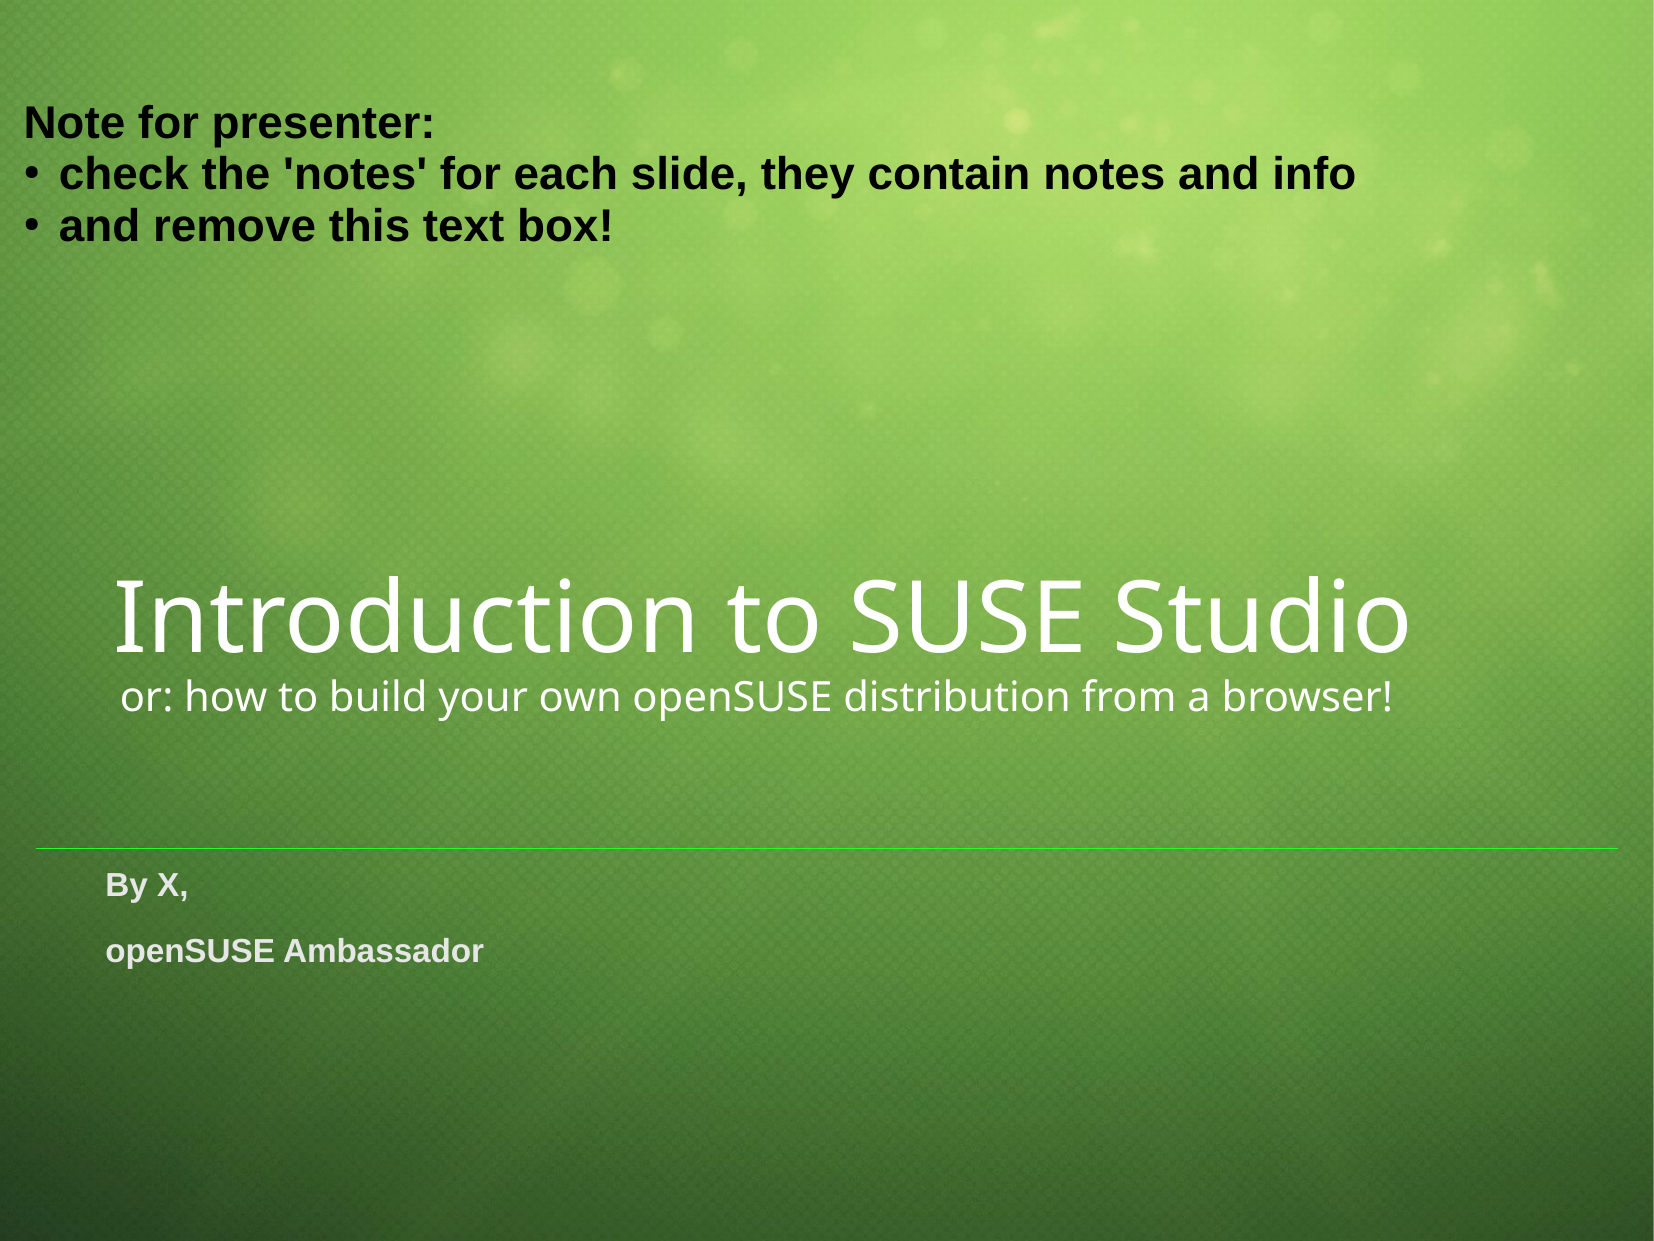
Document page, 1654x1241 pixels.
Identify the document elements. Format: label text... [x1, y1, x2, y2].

text_box or: how to build your own openSUSE distribution from a browser! [119, 657, 1575, 724]
list By X, openSUSE Ambassador [105, 866, 838, 1241]
picture [0, 0, 1654, 1241]
text_box Note for presenter: check the 'notes' for each slide, they contain notes and info and remove this text box! [8, 89, 1504, 259]
text_box Introduction to SUSE Studio [113, 544, 1569, 682]
